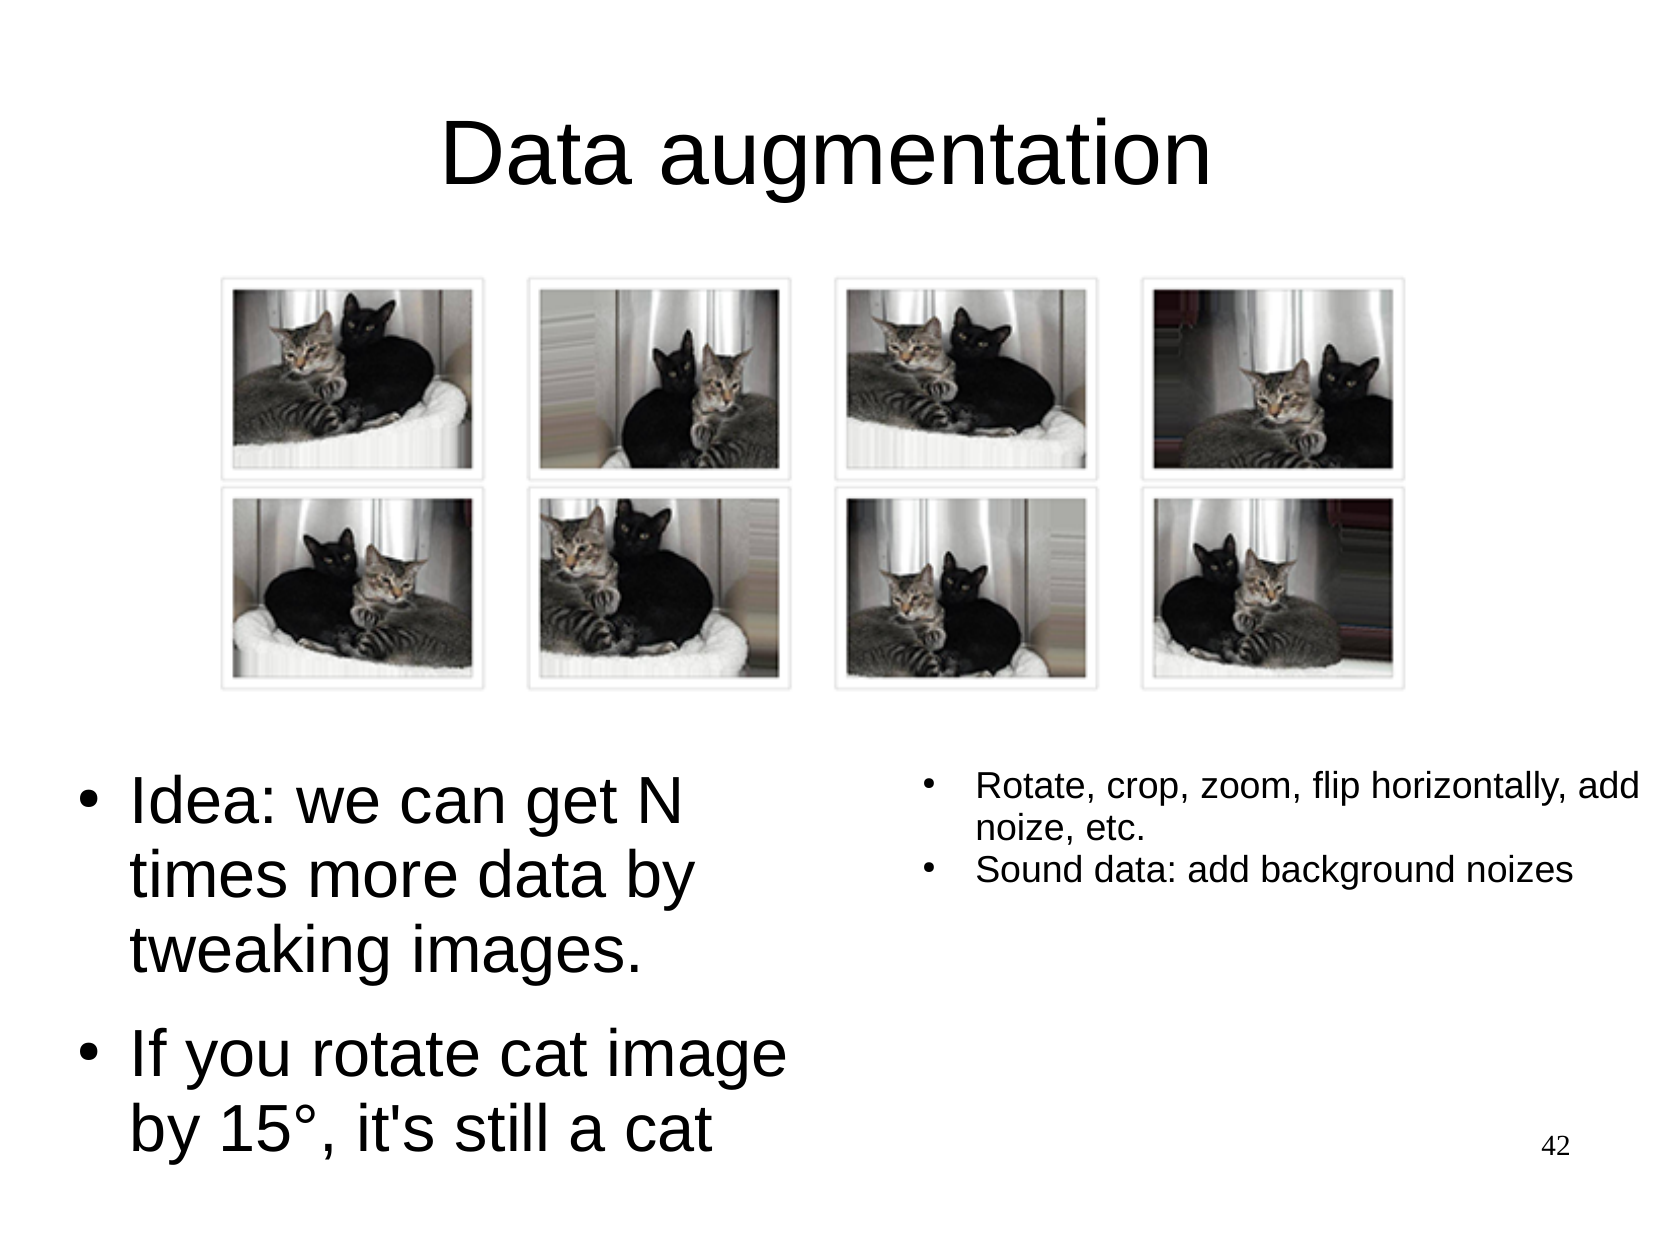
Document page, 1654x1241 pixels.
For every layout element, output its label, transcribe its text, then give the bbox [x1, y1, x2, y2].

list Idea: we can get N times more data by tweaking images. If you rotate cat image by 15°, it's still a cat [59, 762, 811, 1241]
text_box Rotate, crop, zoom, flip horizontally, add noize, etc. Sound data: add background noizes [889, 756, 1654, 951]
title Data augmentation [82, 49, 1571, 257]
picture [209, 268, 1424, 704]
